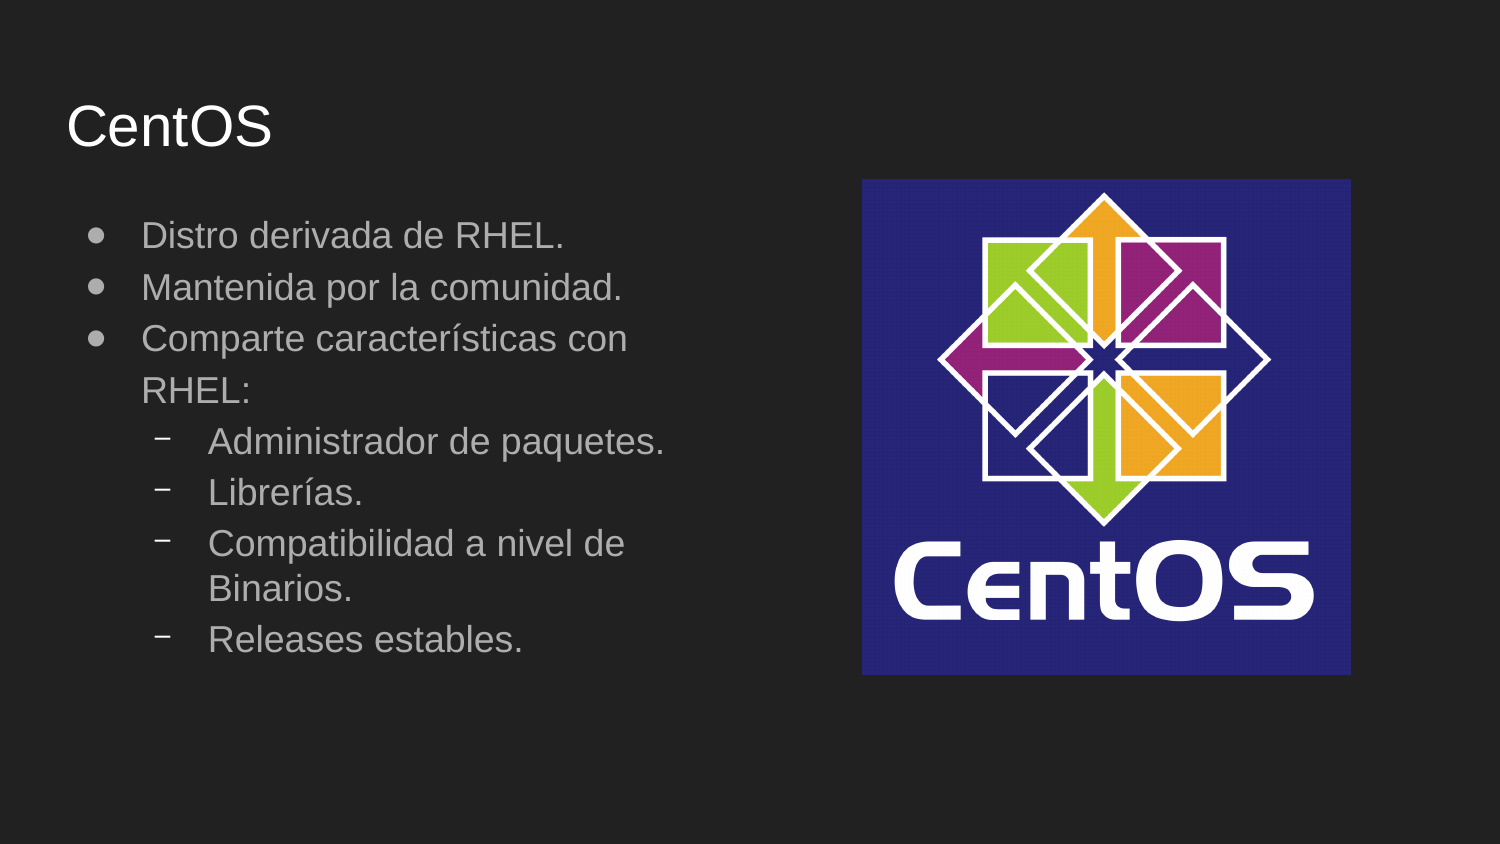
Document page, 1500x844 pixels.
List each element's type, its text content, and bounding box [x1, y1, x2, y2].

picture [862, 179, 1351, 675]
list Distro derivada de RHEL. Mantenida por la comunidad. Comparte características con RHEL: Administrador de paquetes. Librerías. Compatibilidad a nivel de Binarios. Releases estables. [51, 189, 750, 750]
title CentOS [51, 72, 1449, 167]
